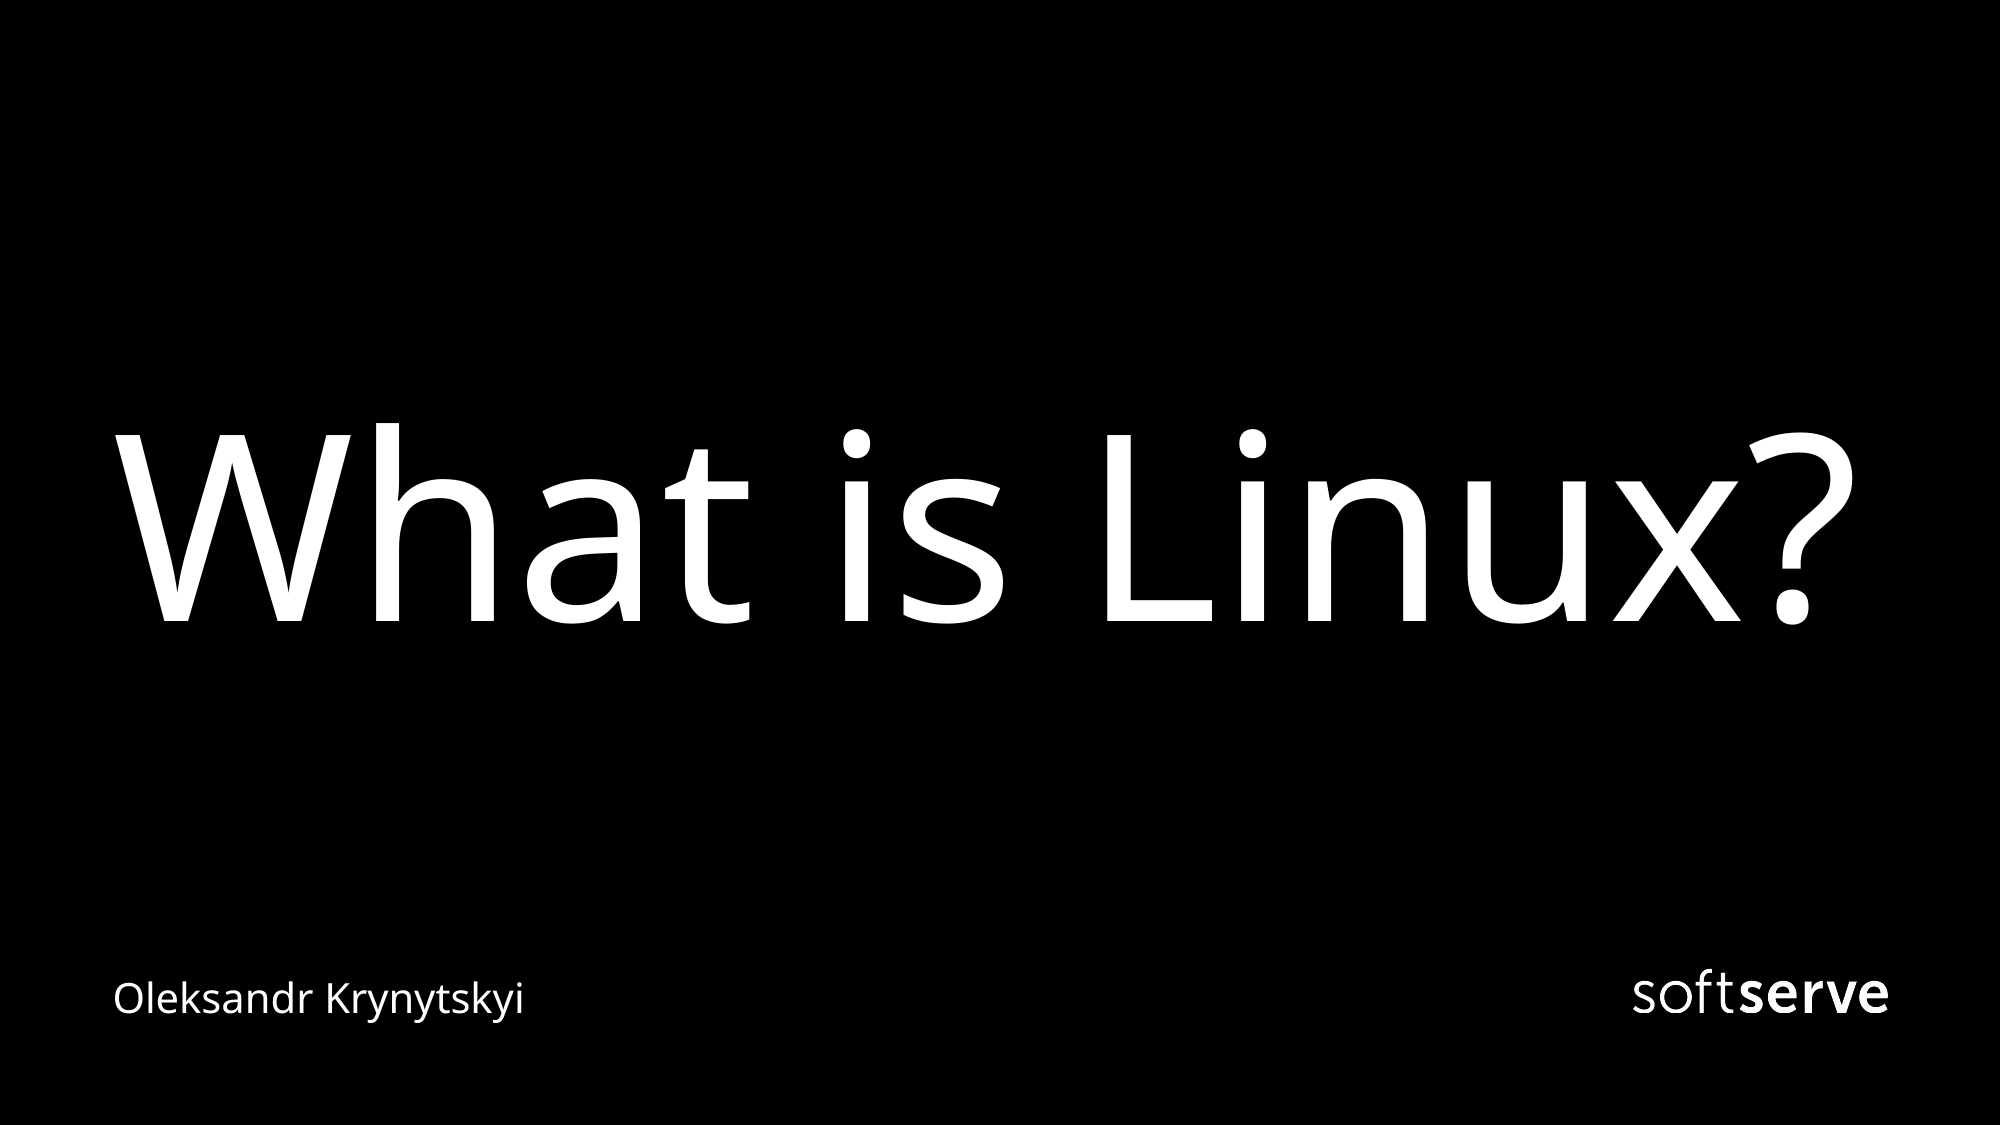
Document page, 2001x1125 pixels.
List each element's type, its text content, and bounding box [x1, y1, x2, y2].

picture [1633, 968, 1888, 1013]
list Oleksandr Krynytskyi [112, 970, 682, 1019]
title What is Linux? [112, 393, 1888, 732]
